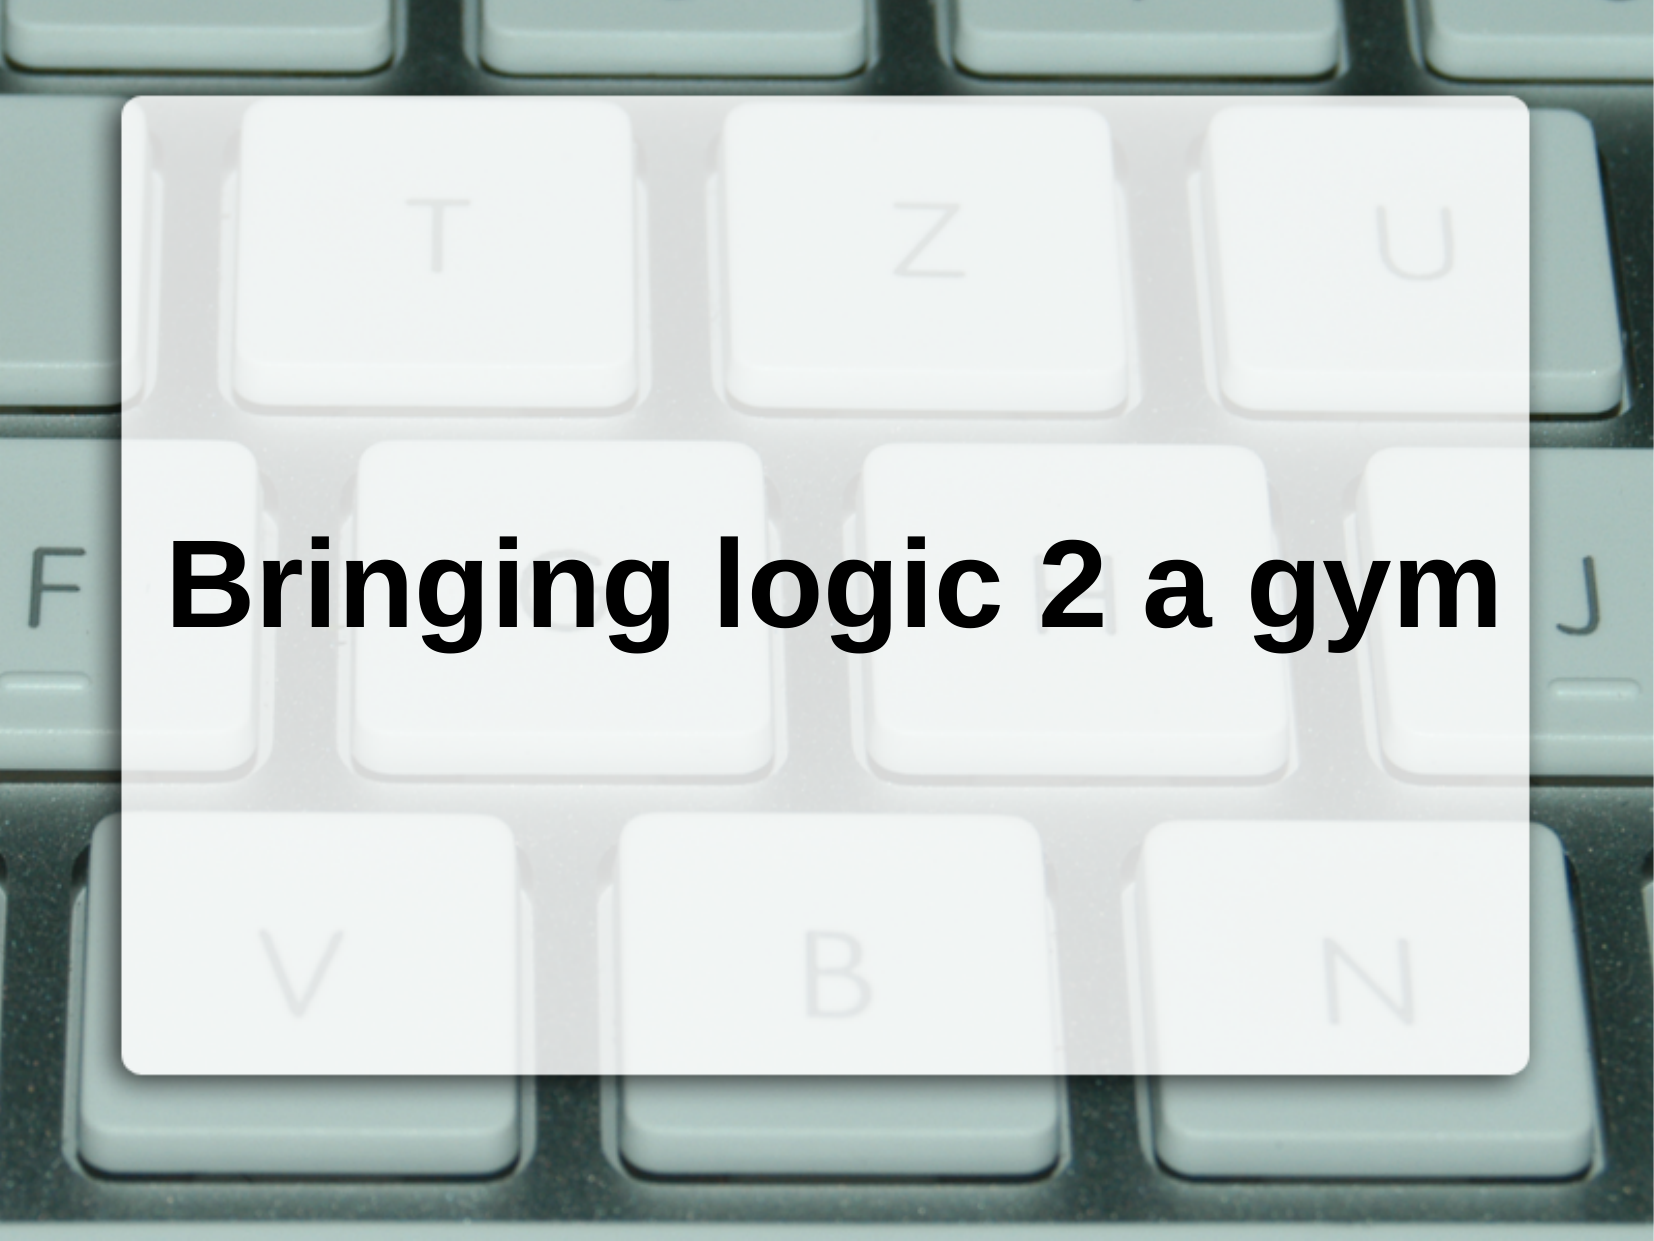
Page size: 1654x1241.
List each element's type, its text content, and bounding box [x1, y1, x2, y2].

picture [0, 0, 1654, 1241]
title Bringing logic 2 a gym [150, 487, 1521, 680]
